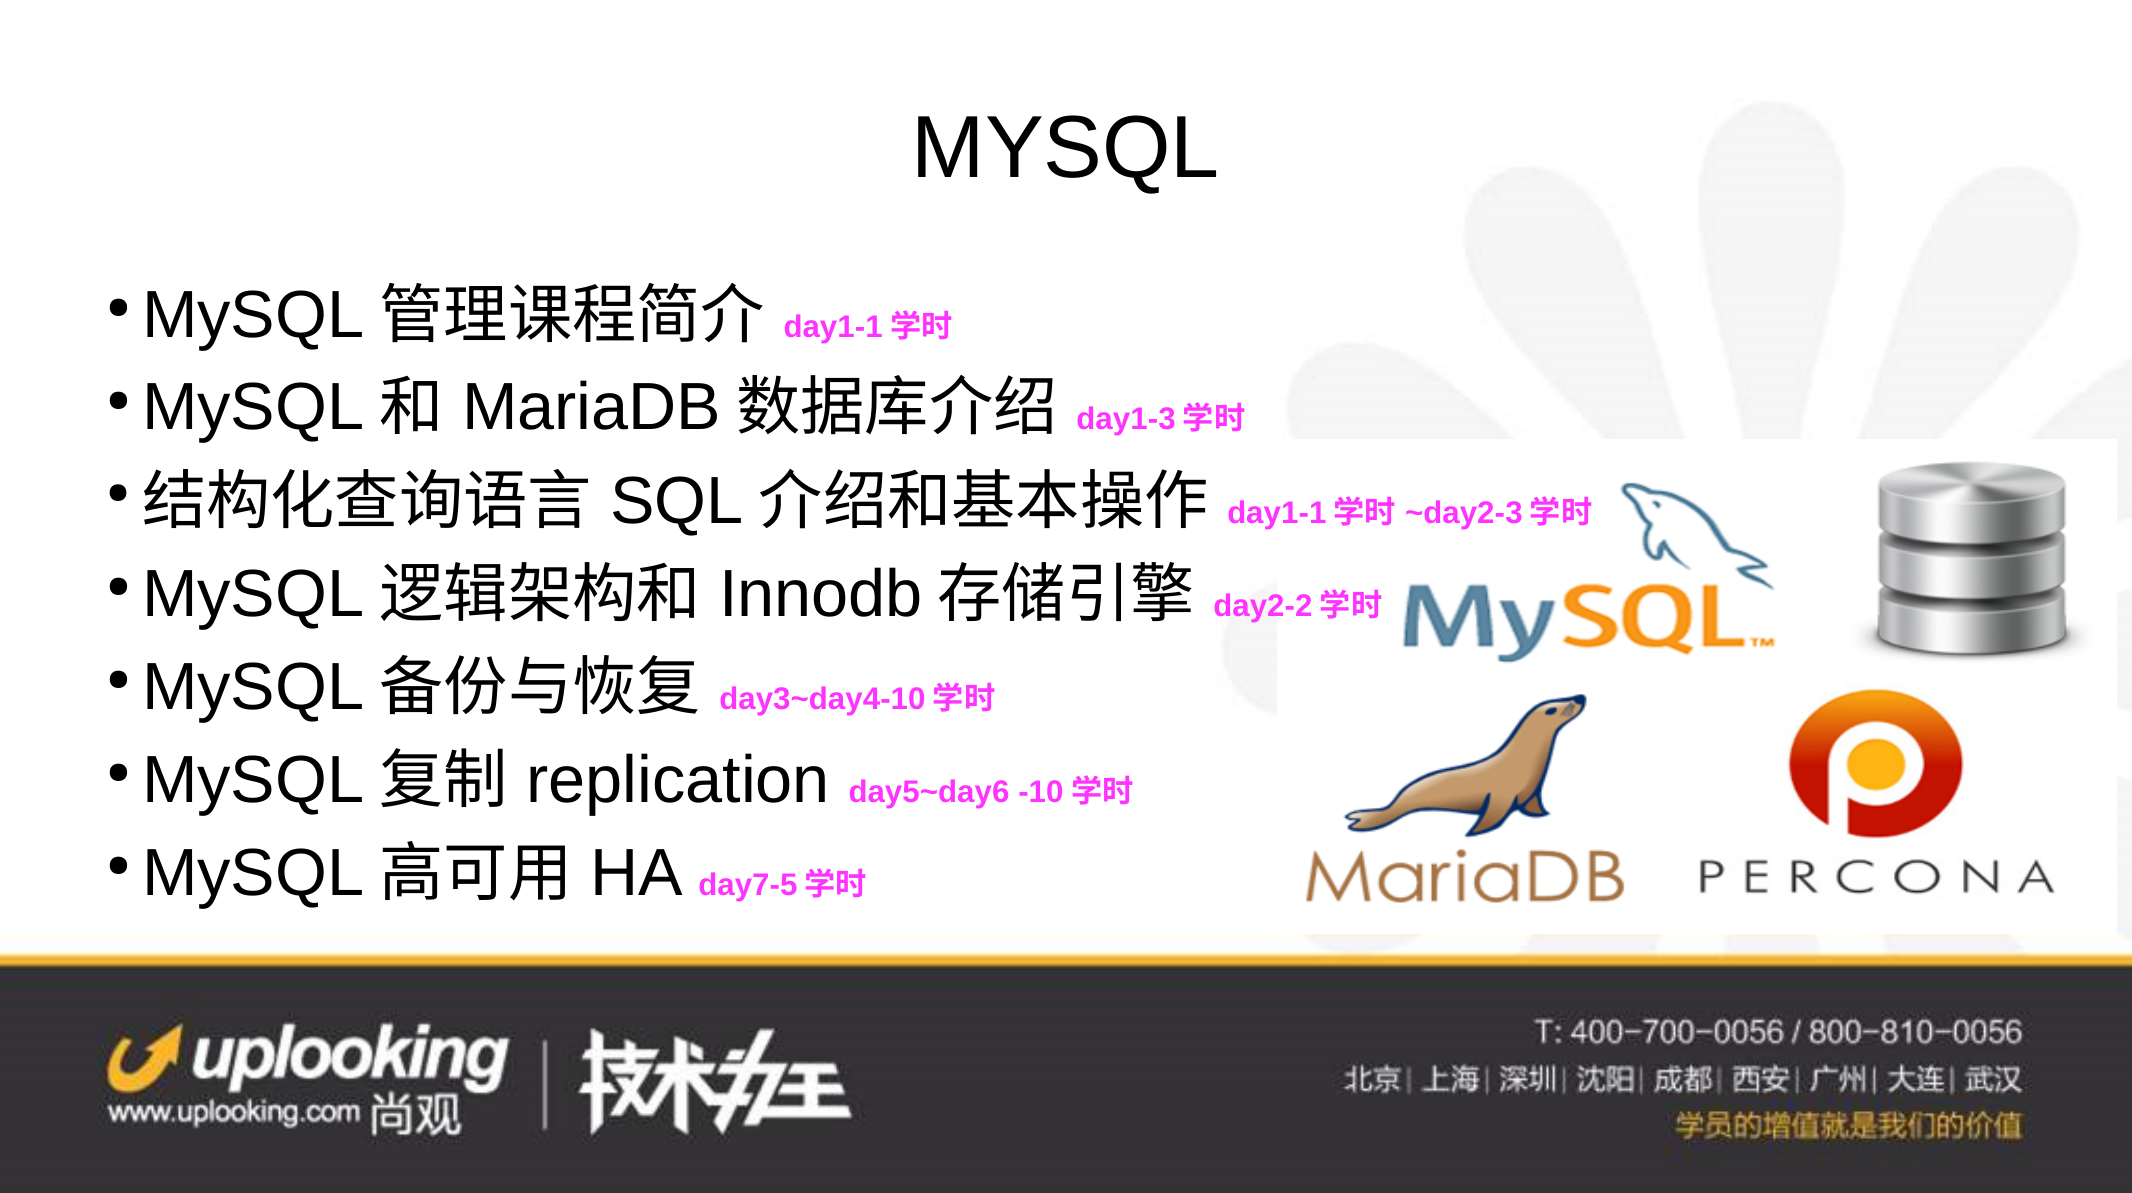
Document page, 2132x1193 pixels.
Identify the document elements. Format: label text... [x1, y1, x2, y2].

picture [0, 0, 2132, 1193]
title MYSQL [106, 47, 2026, 231]
subtitle MySQL管理课程简介day1-1学时 MySQL和MariaDB数据库介绍day1-3学时 结构化查询语言SQL介绍和基本操作day1-1学时~day2-3学时 MySQL逻辑架构和Innodb存储引擎day2-2学时 MySQL备份与恢复day3~day4-10学时 MySQL复制replication day5~day6 -10学时 MySQL高可用HA day7-5学时 [106, 231, 2026, 1020]
